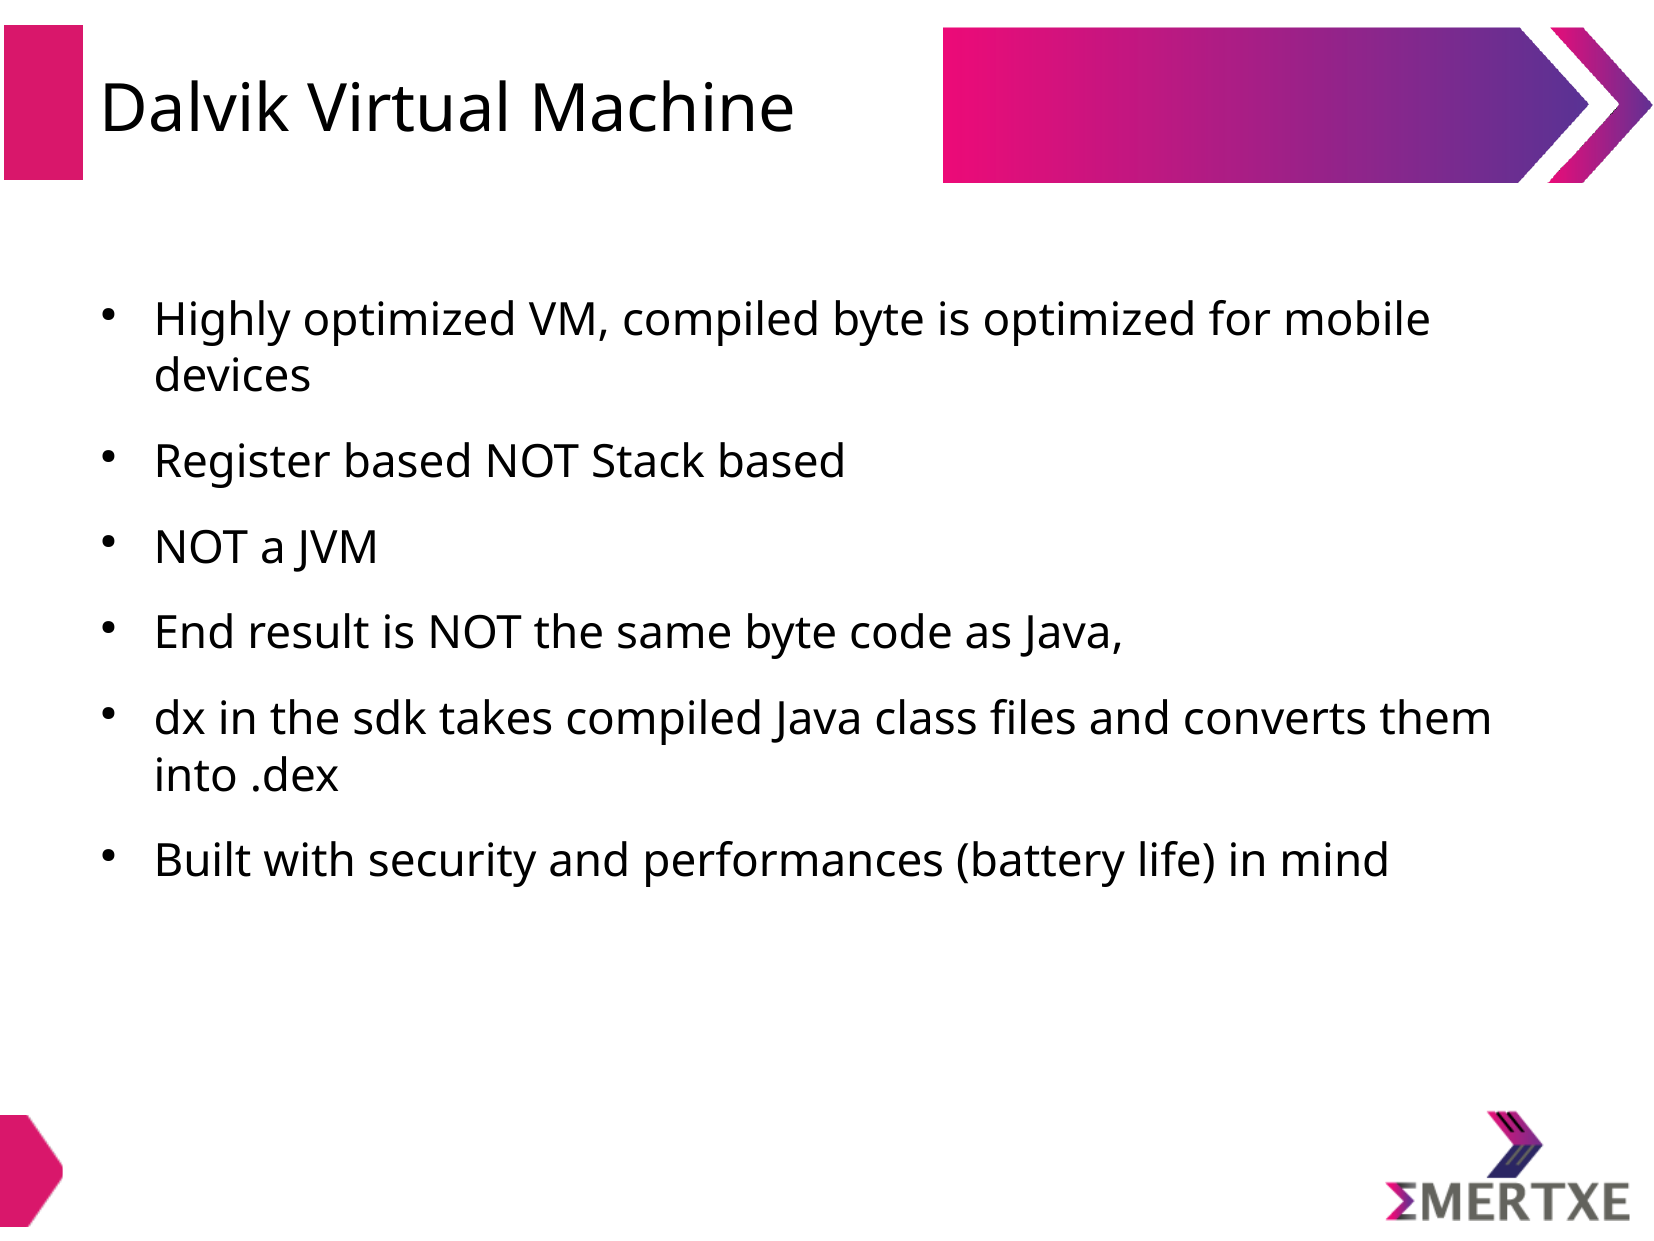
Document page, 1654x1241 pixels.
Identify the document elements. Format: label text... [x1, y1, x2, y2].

picture [1385, 1107, 1631, 1221]
list Highly optimized VM, compiled byte is optimized for mobile devices Register based NOT Stack based NOT a JVM End result is NOT the same byte code as Java, dx in the sdk takes compiled Java class files and converts them into .dex Built with security and performances (battery life) in mind [82, 290, 1571, 1010]
picture [1571, 27, 1653, 183]
title Dalvik Virtual Machine [82, 2, 1571, 210]
